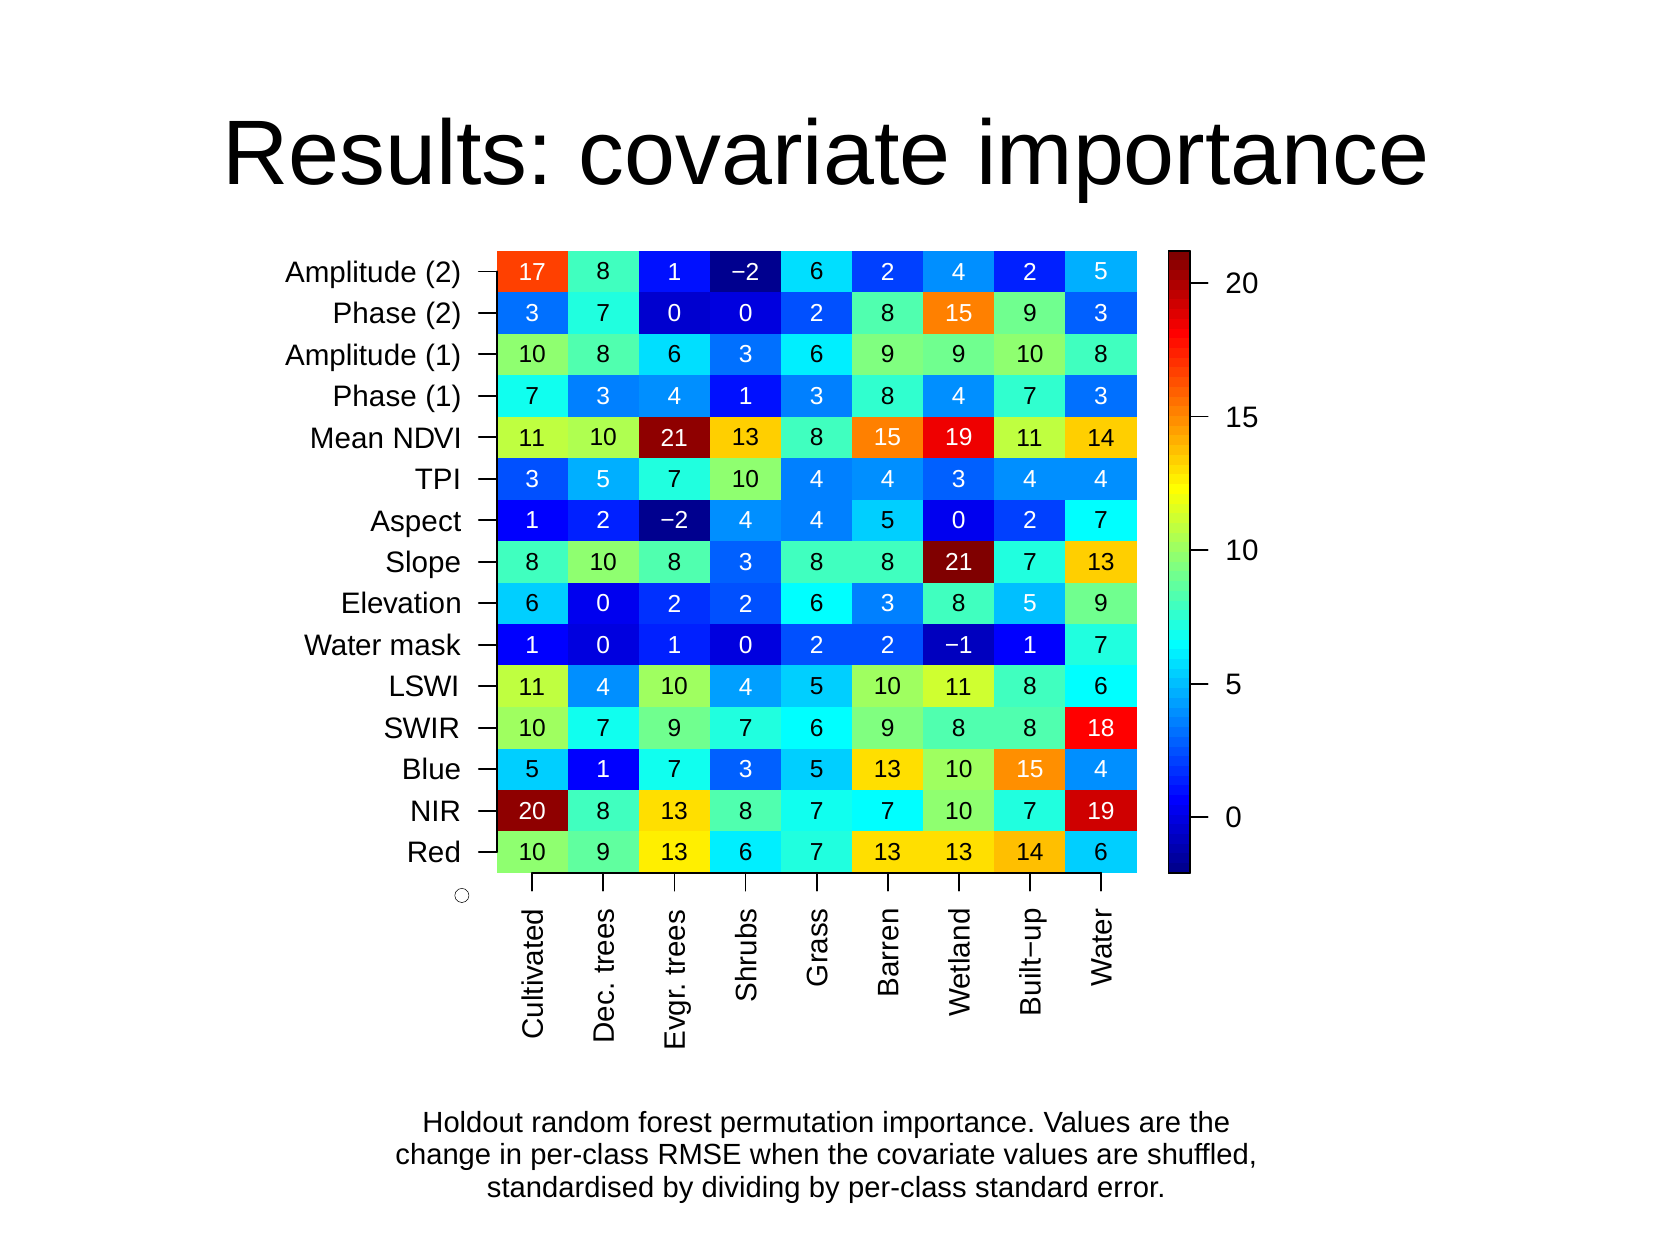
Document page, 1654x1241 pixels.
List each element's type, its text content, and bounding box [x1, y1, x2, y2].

picture [284, 248, 1259, 1052]
title Results: covariate importance [82, 49, 1571, 257]
text_box Holdout random forest permutation importance. Values are the change in per-class RMSE when the covariate values are shuffled, standardised by dividing by per-class standard error. [366, 1098, 1288, 1212]
